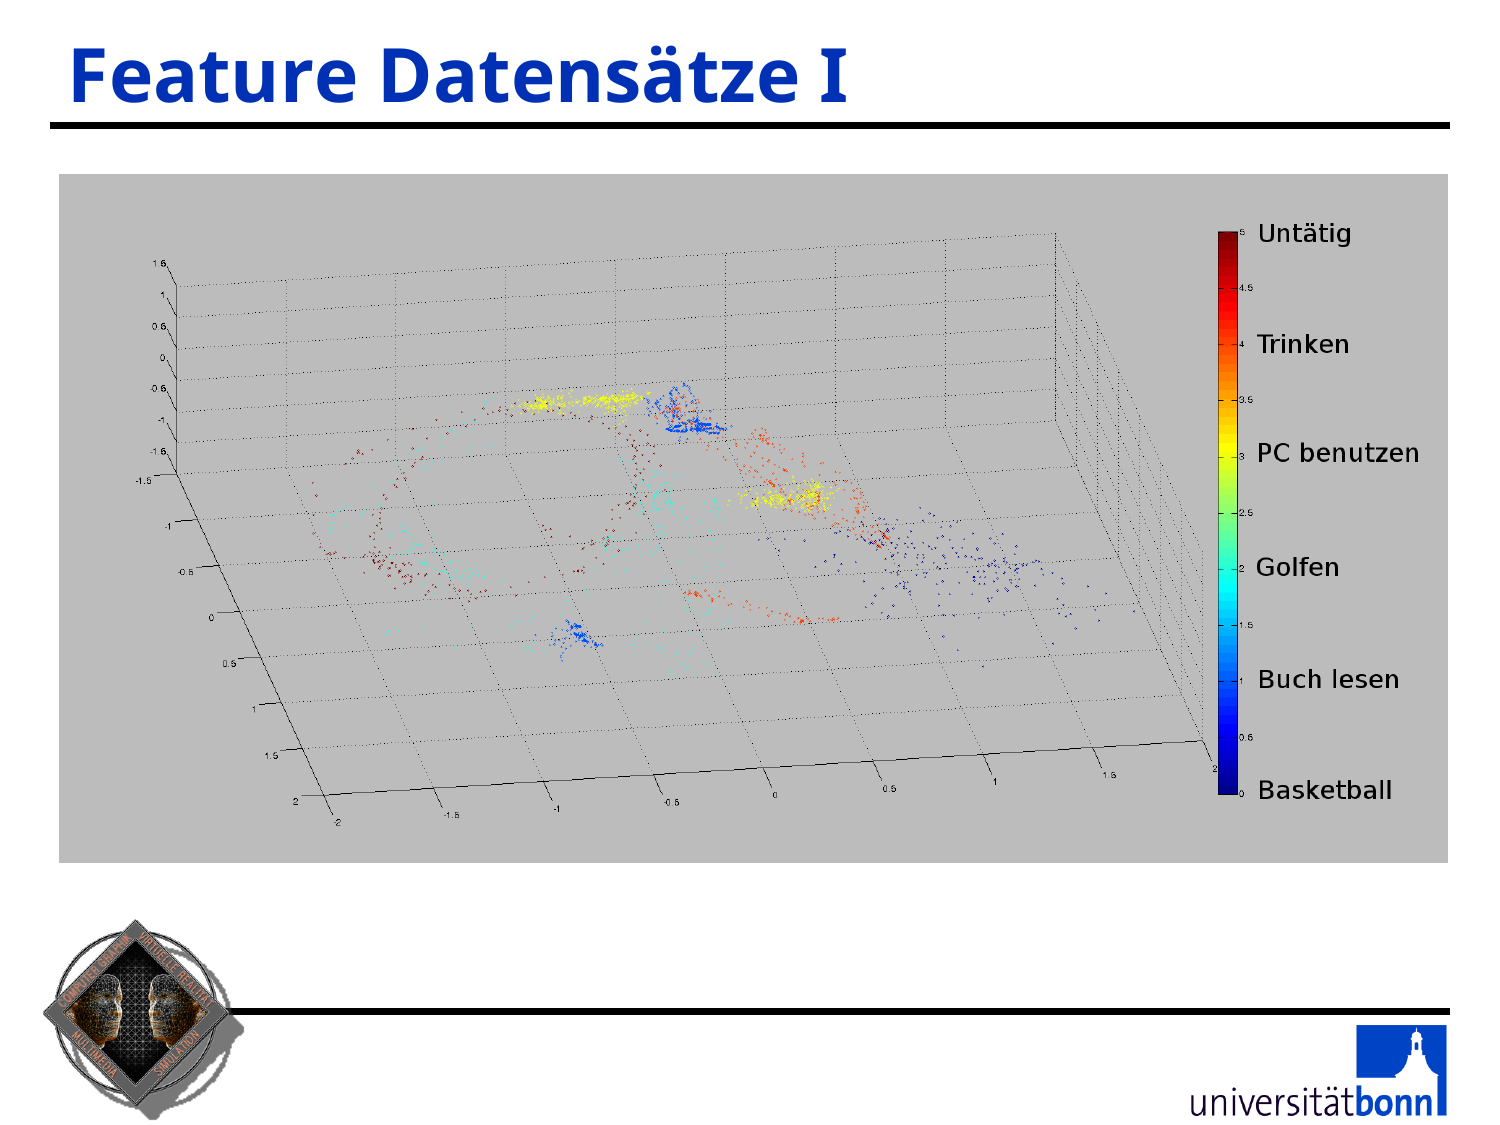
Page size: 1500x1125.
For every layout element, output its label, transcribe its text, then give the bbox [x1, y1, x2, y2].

picture [41, 917, 229, 1106]
title Feature Datensätze I [53, 18, 1447, 126]
picture [59, 174, 1448, 863]
picture [1189, 1023, 1448, 1117]
